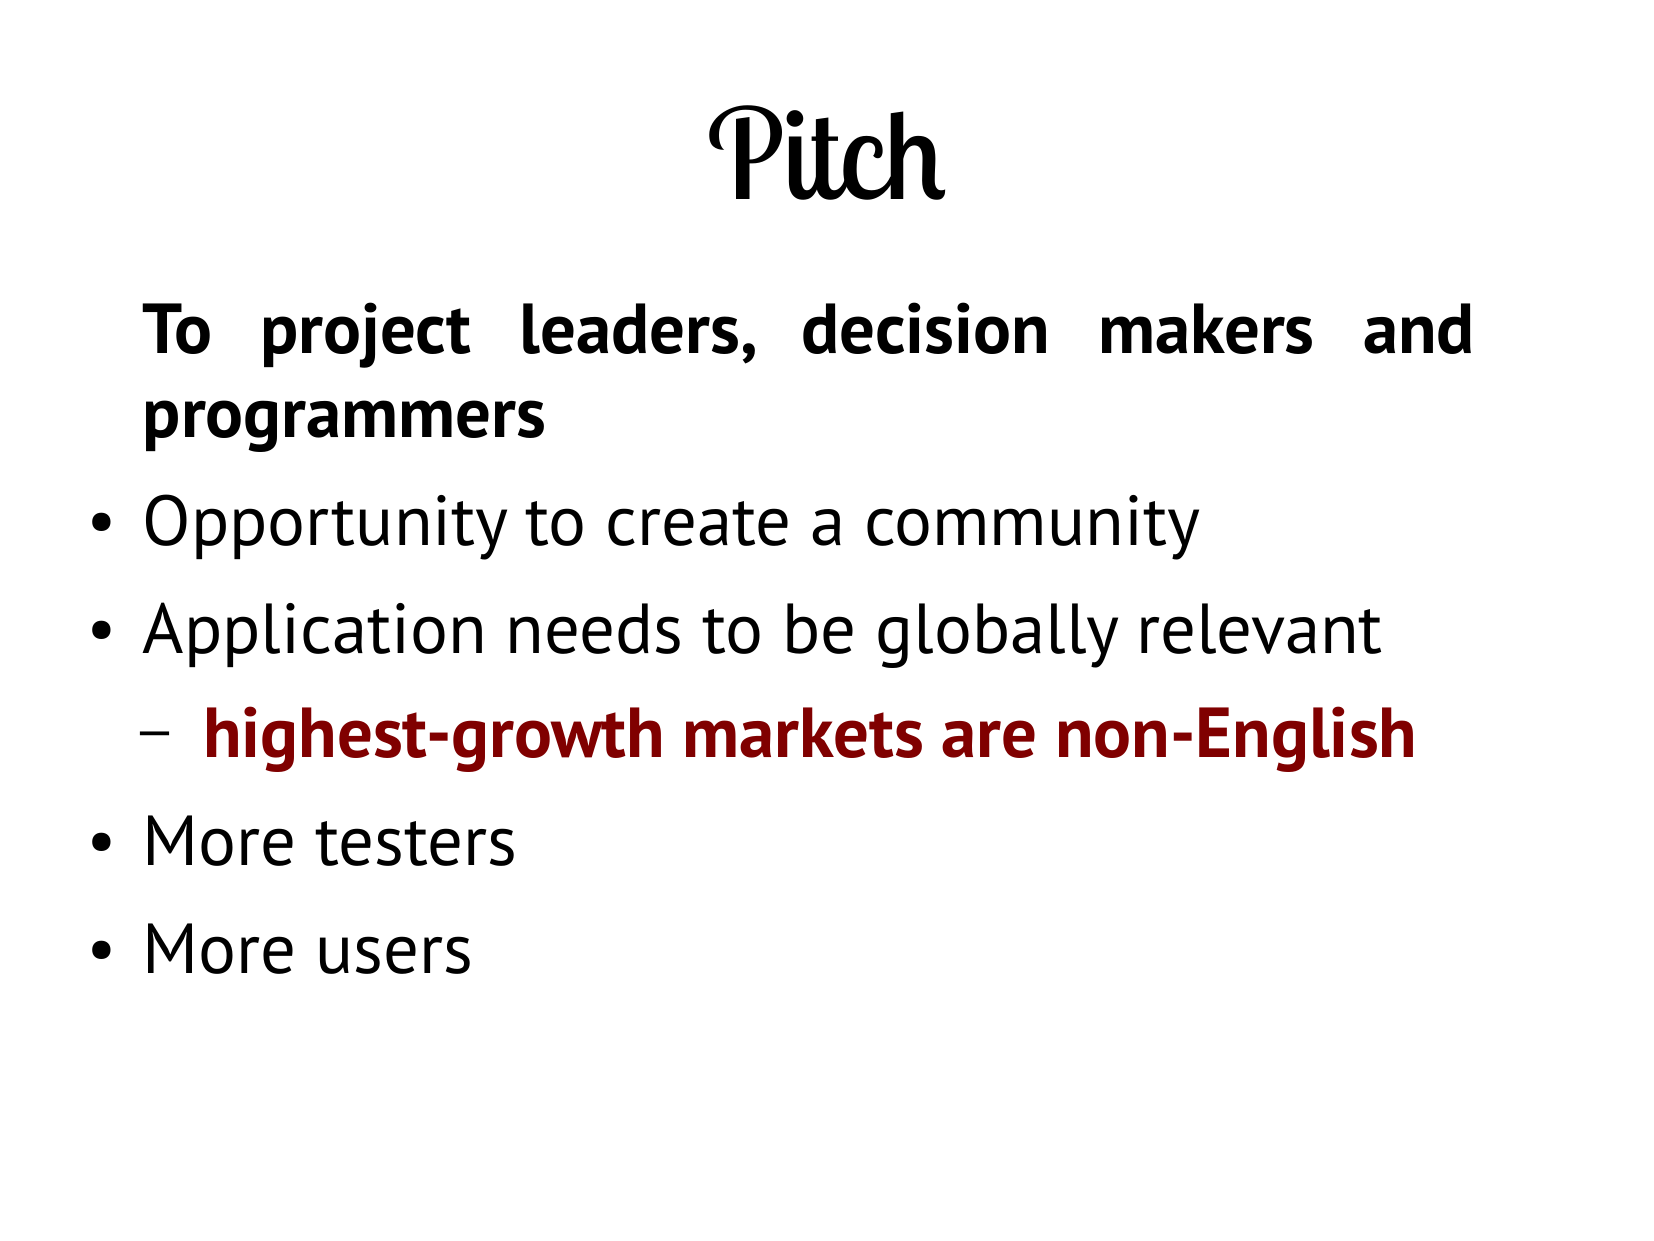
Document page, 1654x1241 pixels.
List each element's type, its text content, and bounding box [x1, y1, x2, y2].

list To project leaders, decision makers and programmers Opportunity to create a community Application needs to be globally relevant highest-growth markets are non-English More testers More users [82, 290, 1477, 1010]
title Pitch [82, 49, 1571, 257]
